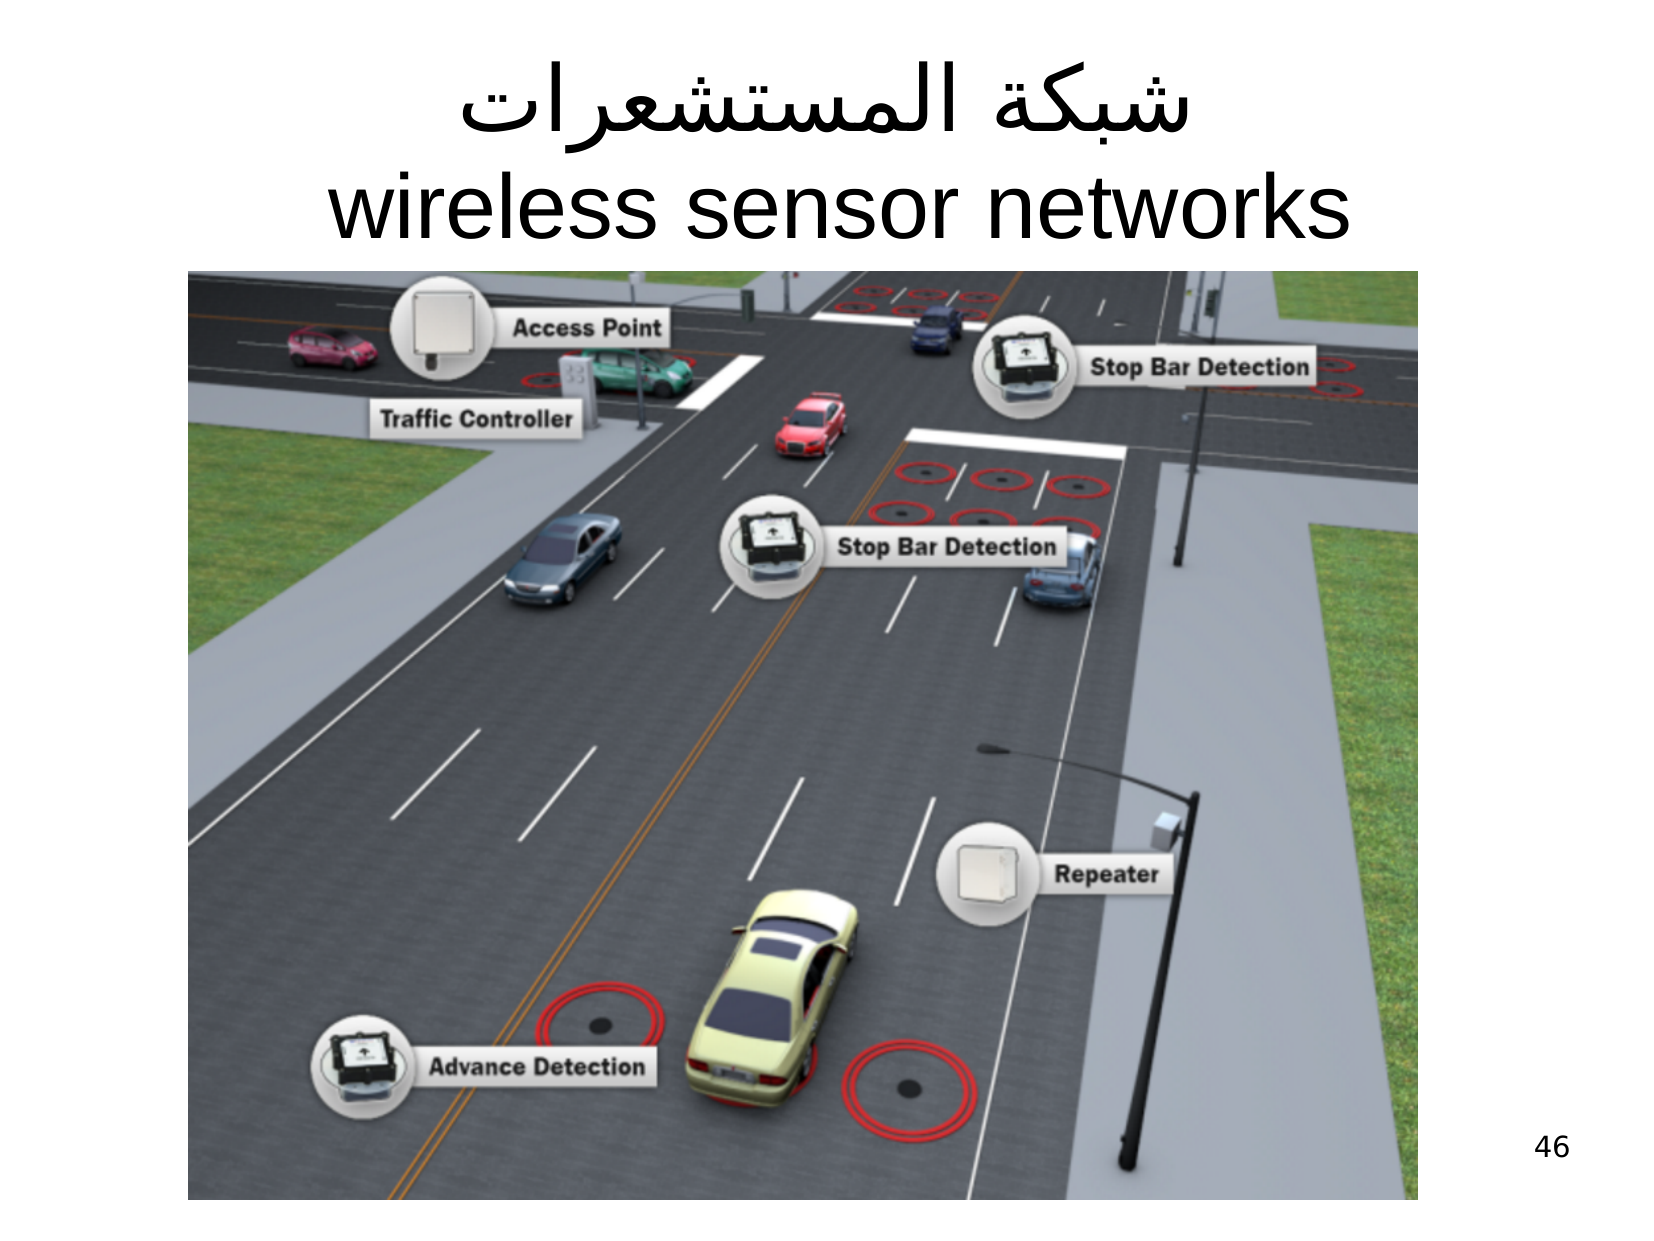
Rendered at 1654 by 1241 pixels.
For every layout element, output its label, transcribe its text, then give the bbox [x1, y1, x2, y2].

picture [188, 271, 1418, 1200]
title شبكة المستشعرات wireless sensor networks [82, 41, 1571, 265]
